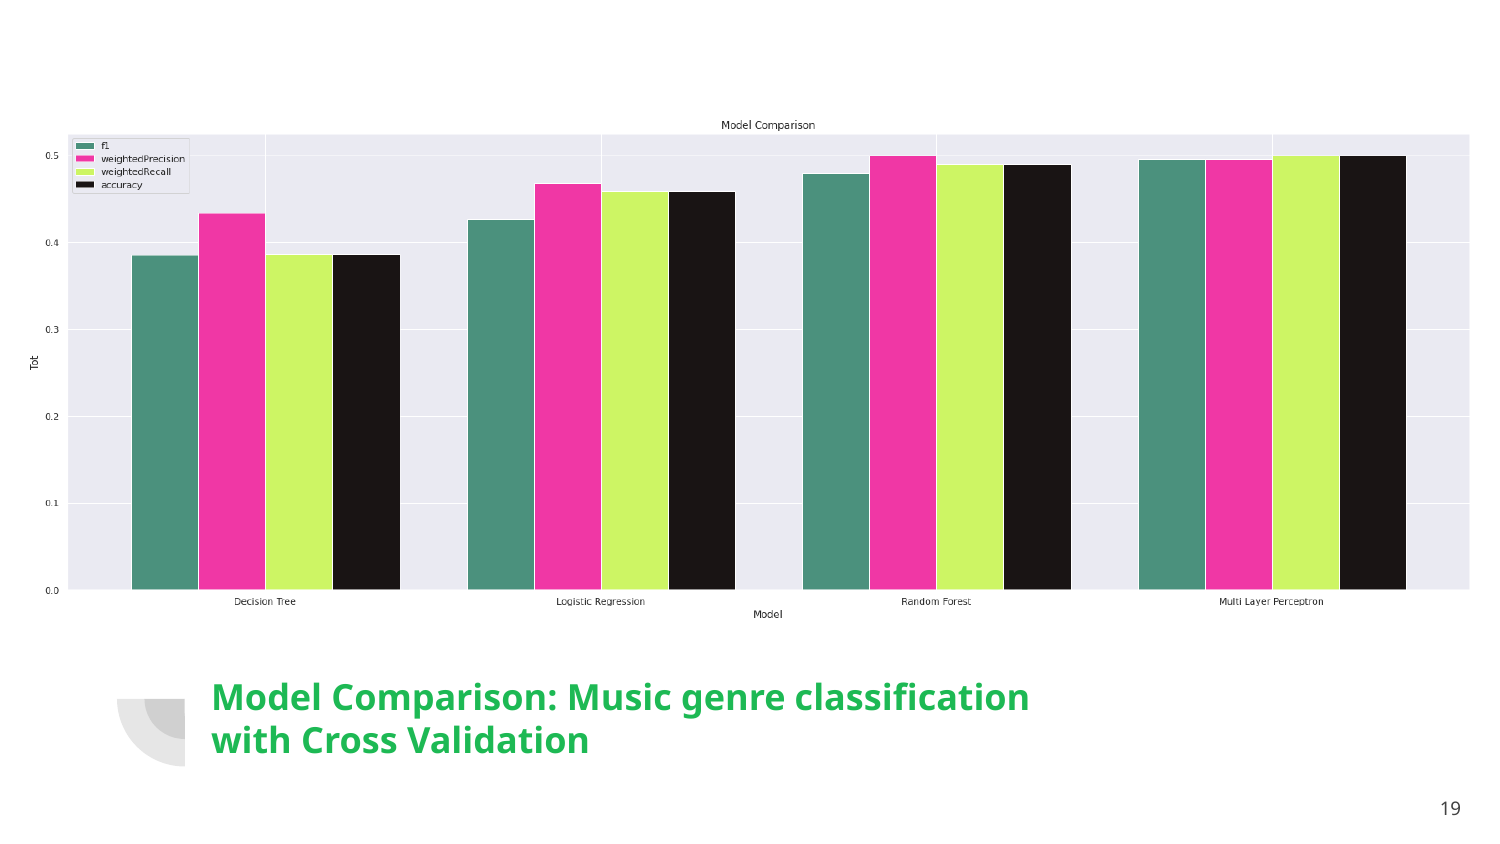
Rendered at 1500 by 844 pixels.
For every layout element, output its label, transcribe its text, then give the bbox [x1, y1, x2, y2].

title Model Comparison: Music genre classification with Cross Validation [196, 659, 1105, 777]
picture [24, 114, 1475, 626]
slide_number <number> [1386, 777, 1477, 842]
